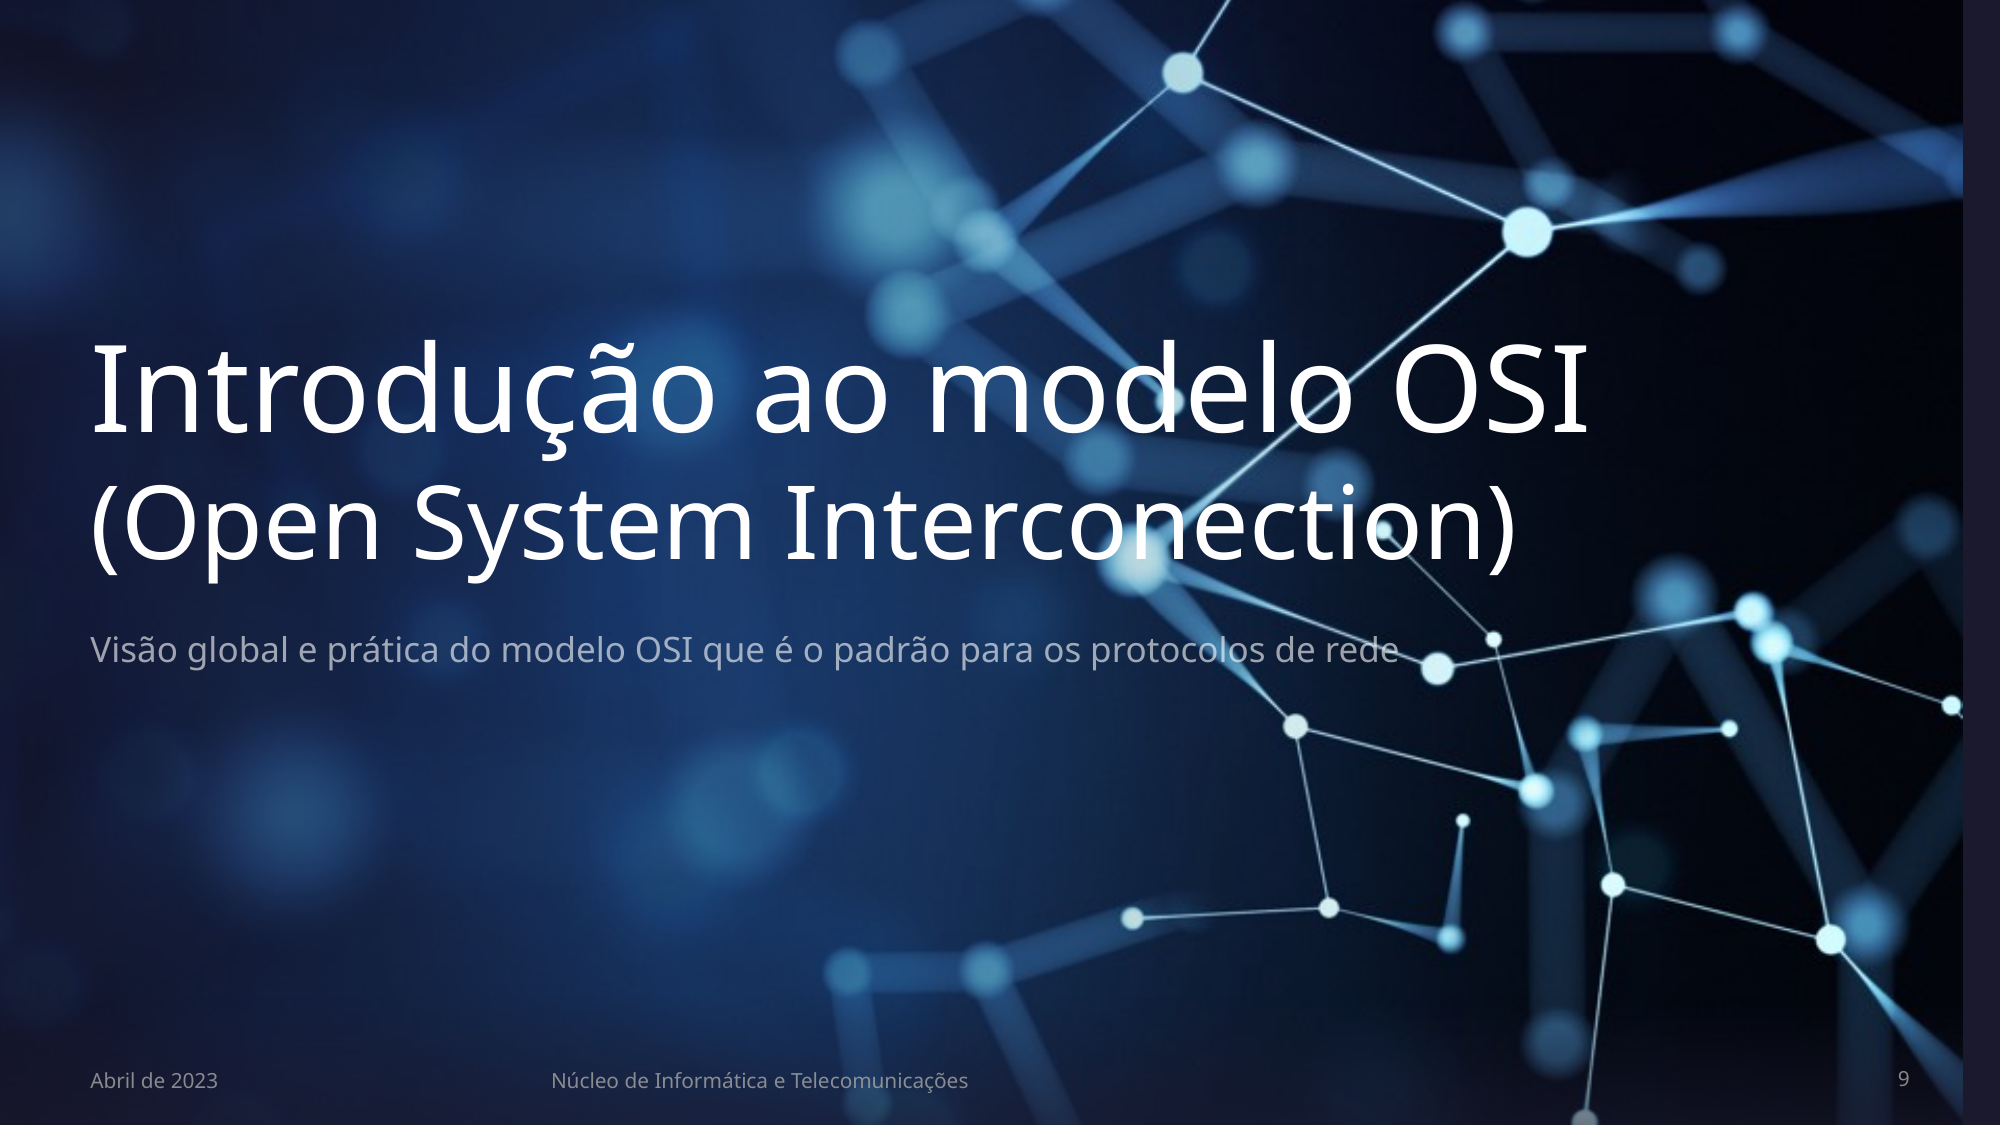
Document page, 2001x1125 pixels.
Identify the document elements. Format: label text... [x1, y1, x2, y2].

text_box [0, 0, 2000, 1125]
subtitle Visão global e prática do modelo OSI que é o padrão para os protocolos de rede [90, 627, 1448, 704]
footer Núcleo de Informática e Telecomunicações [551, 1067, 1598, 1093]
slide_number <número> [1632, 1067, 1910, 1093]
title Introdução ao modelo OSI (Open System Interconection) [90, 90, 1632, 580]
slide_number Abril de 2023 [90, 1067, 522, 1093]
picture [1477, 0, 1963, 947]
